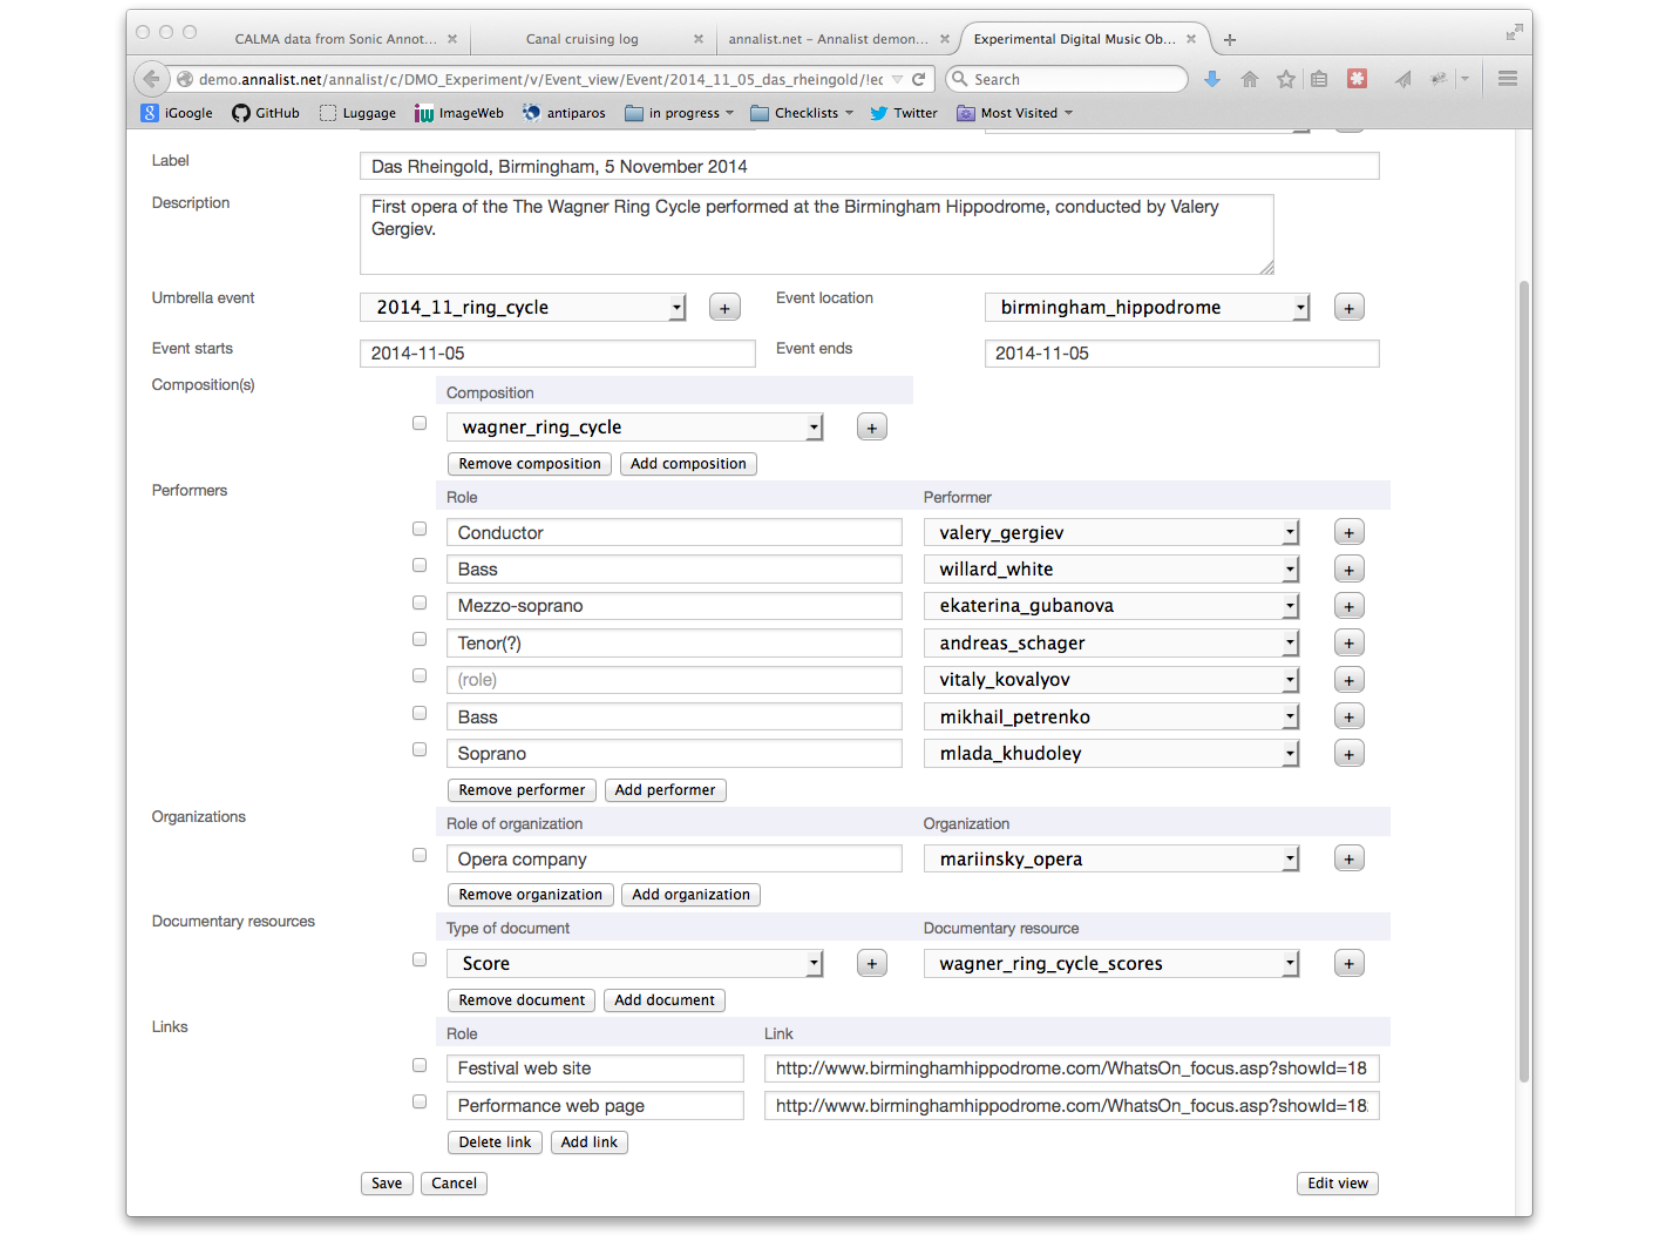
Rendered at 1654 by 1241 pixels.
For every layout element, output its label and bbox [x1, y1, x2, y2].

picture [110, 0, 1549, 1240]
